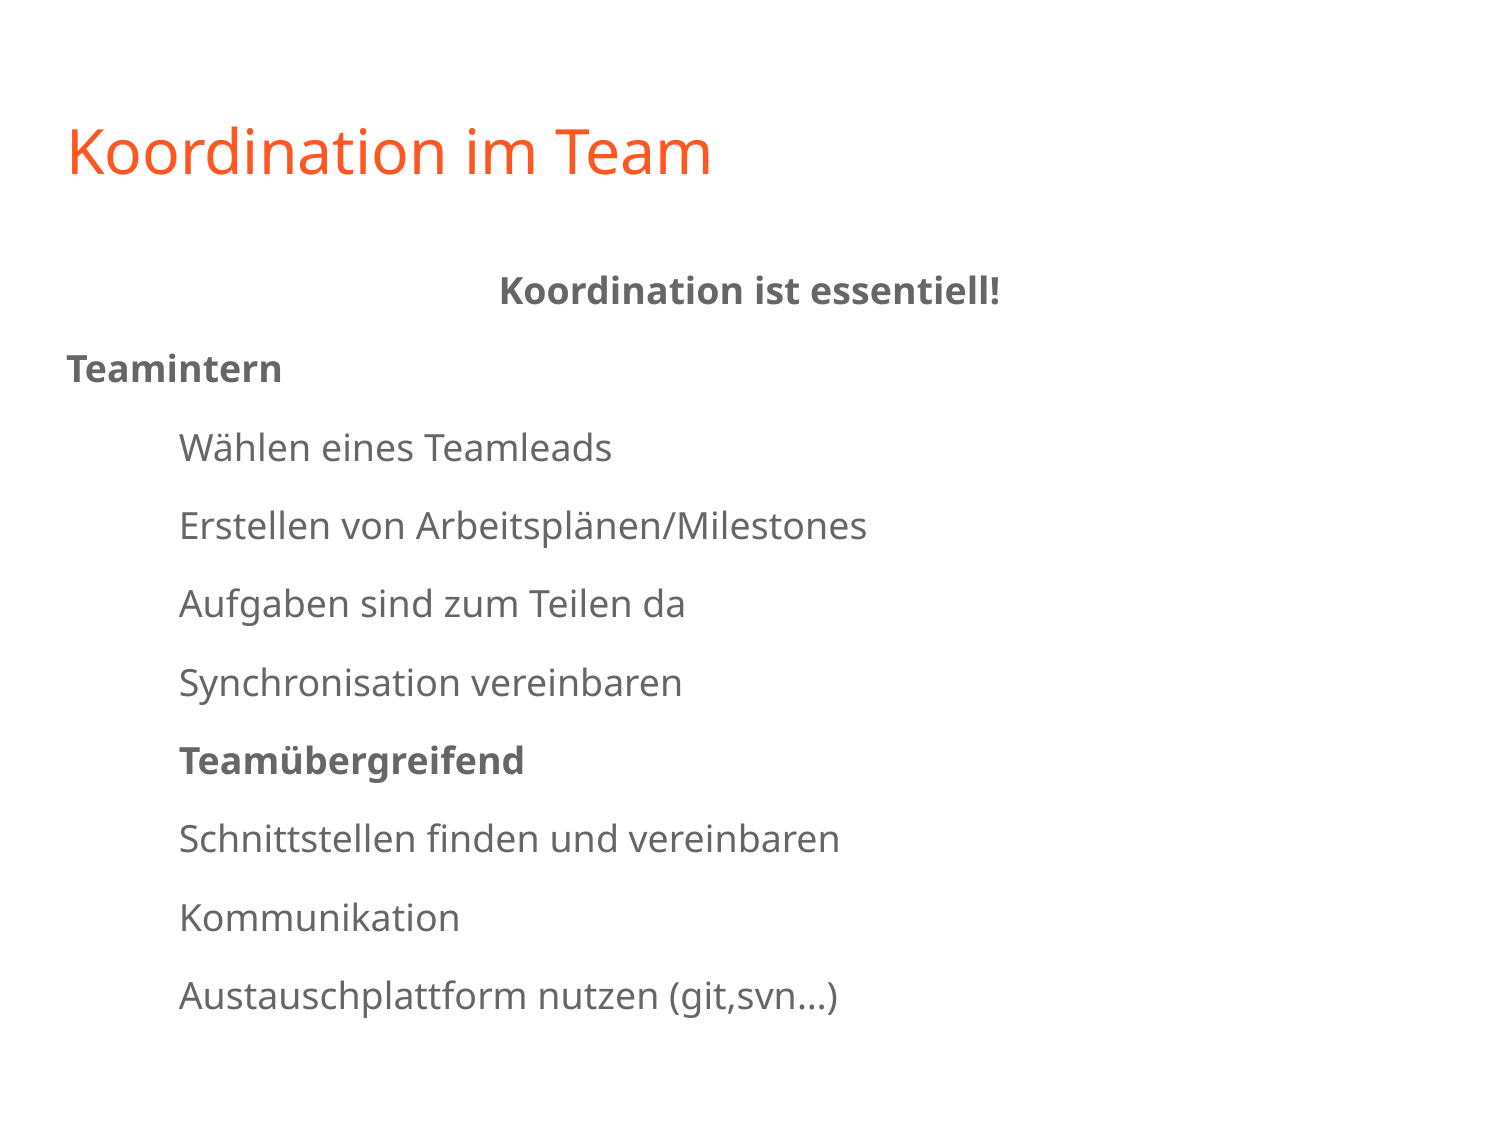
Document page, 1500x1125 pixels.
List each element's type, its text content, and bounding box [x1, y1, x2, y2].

list Koordination ist essentiell! Teamintern Wählen eines Teamleads Erstellen von Arbeitsplänen/Milestones Aufgaben sind zum Teilen da Synchronisation vereinbaren Teamübergreifend Schnittstellen finden und vereinbaren Kommunikation Austauschplattform nutzen (git,svn…) [51, 252, 1449, 1000]
title Koordination im Team [51, 97, 1449, 223]
